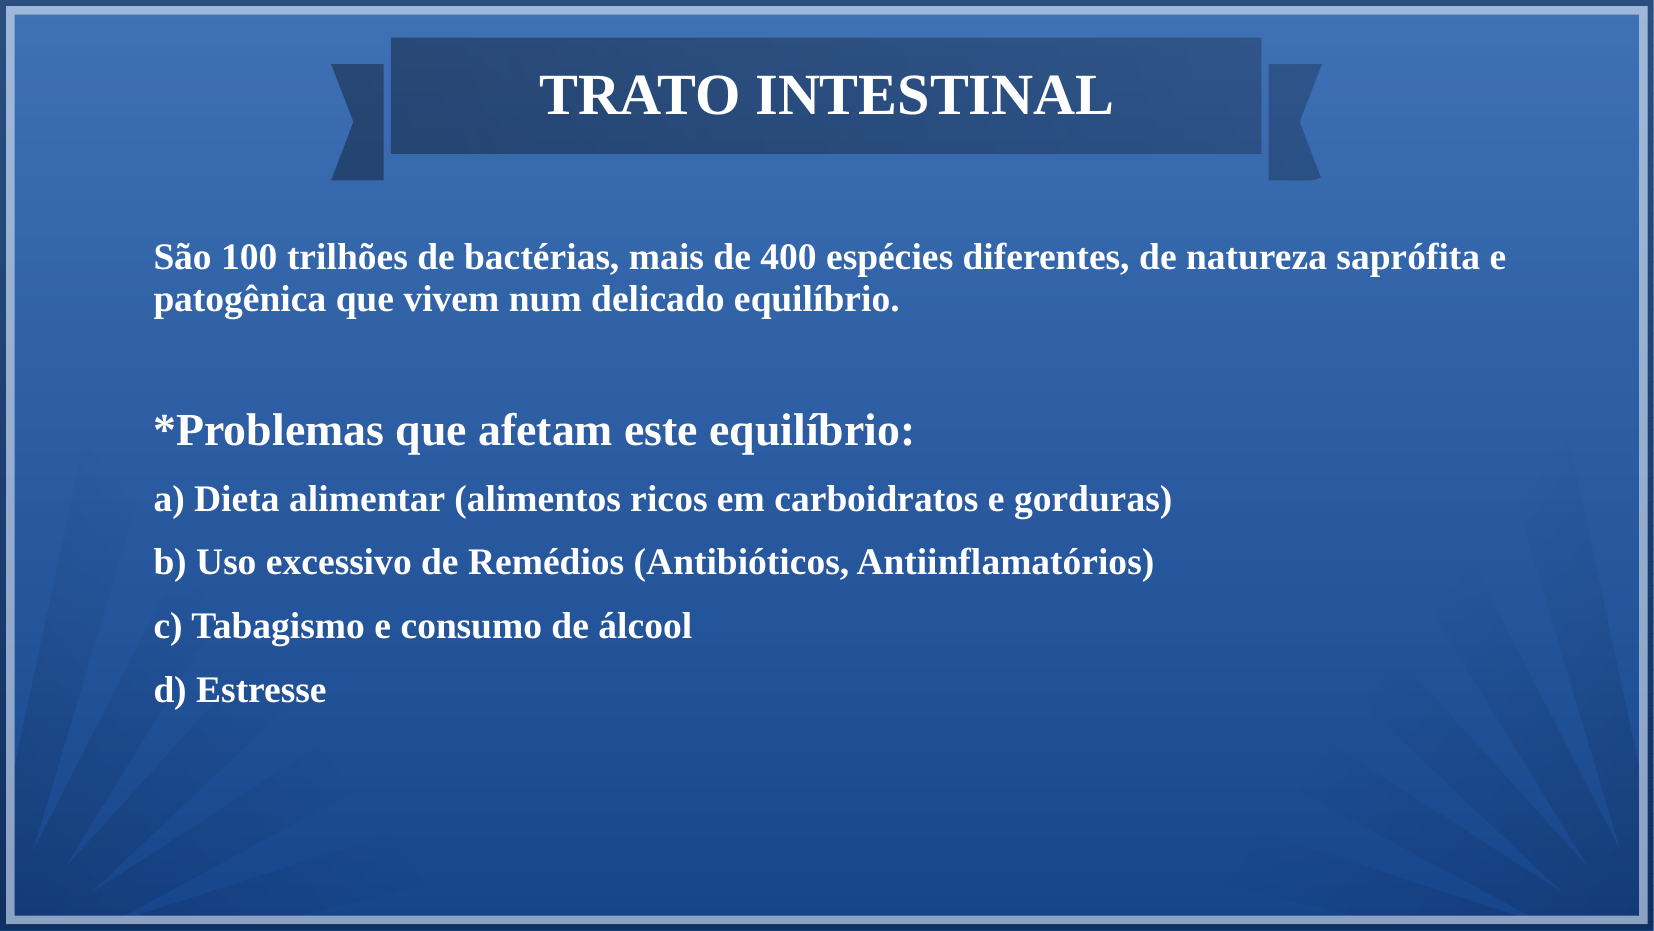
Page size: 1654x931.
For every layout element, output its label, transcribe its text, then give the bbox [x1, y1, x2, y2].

title TRATO INTESTINAL [389, 35, 1264, 154]
list São 100 trilhões de bactérias, mais de 400 espécies diferentes, de natureza saprófita e patogênica que vivem num delicado equilíbrio. *Problemas que afetam este equilíbrio: a) Dieta alimentar (alimentos ricos em carboidratos e gorduras) b) Uso excessivo de Remédios (Antibióticos, Antiinflamatórios) c) Tabagismo e consumo de álcool d) Estresse [82, 236, 1571, 860]
